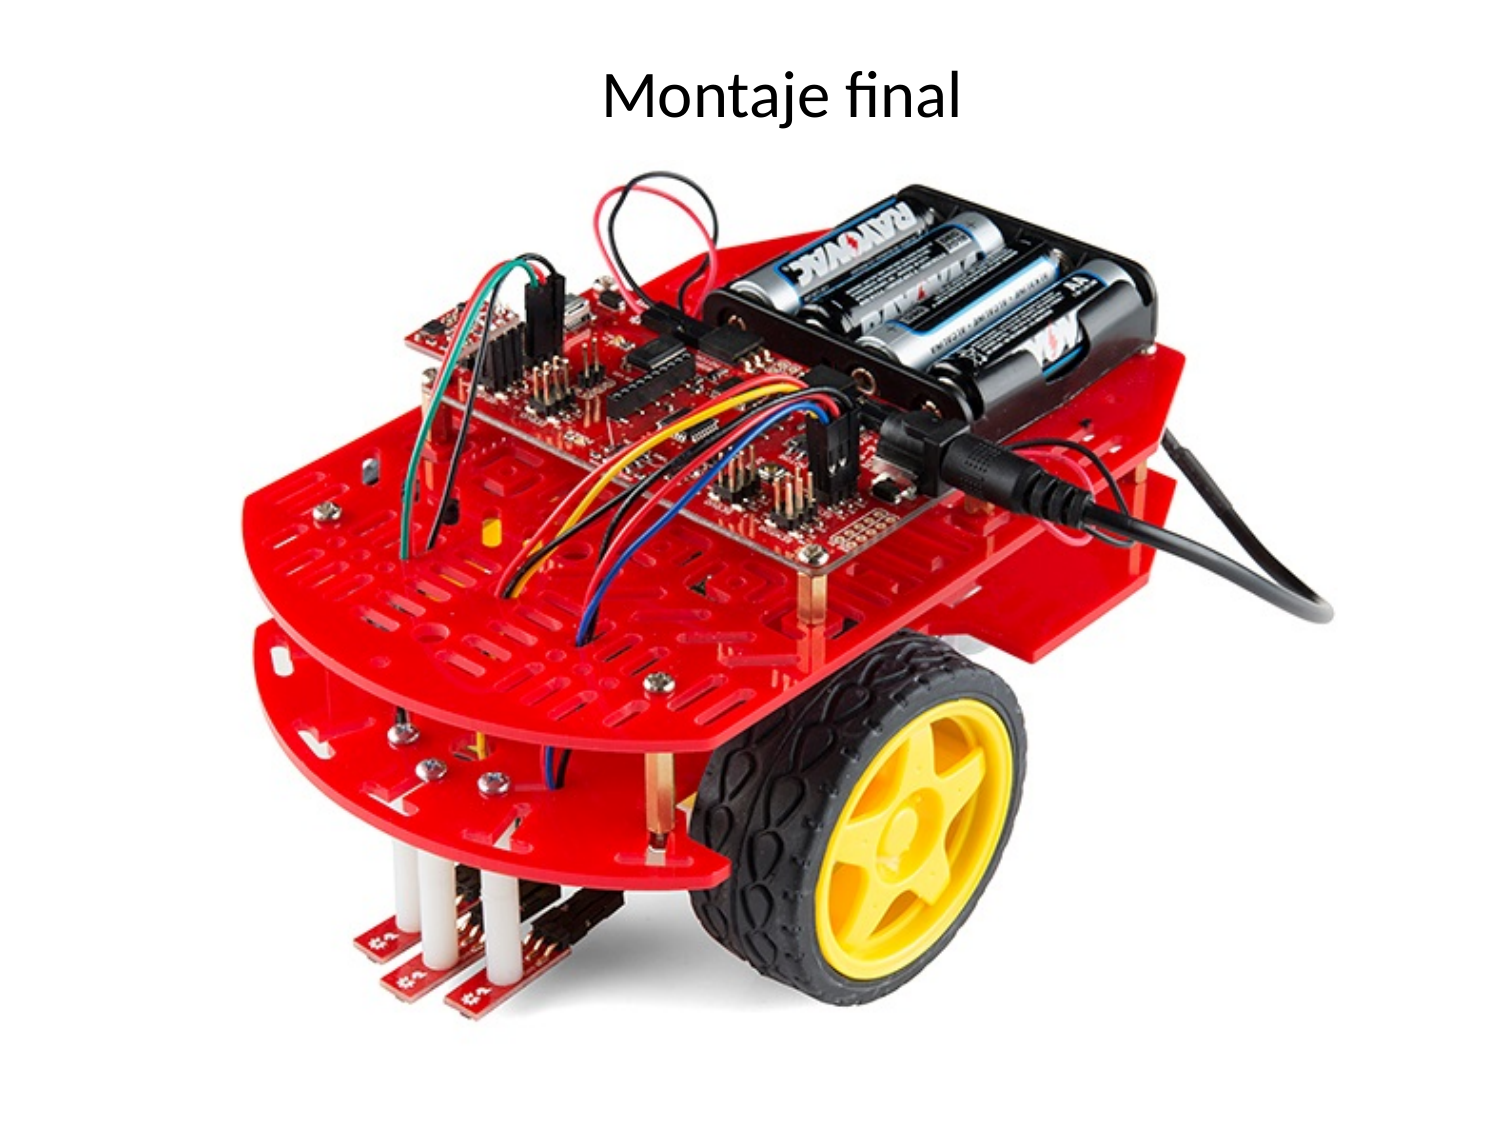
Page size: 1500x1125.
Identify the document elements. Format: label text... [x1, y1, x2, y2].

text_box Montaje final [315, 43, 1249, 139]
picture [211, 160, 1353, 1047]
